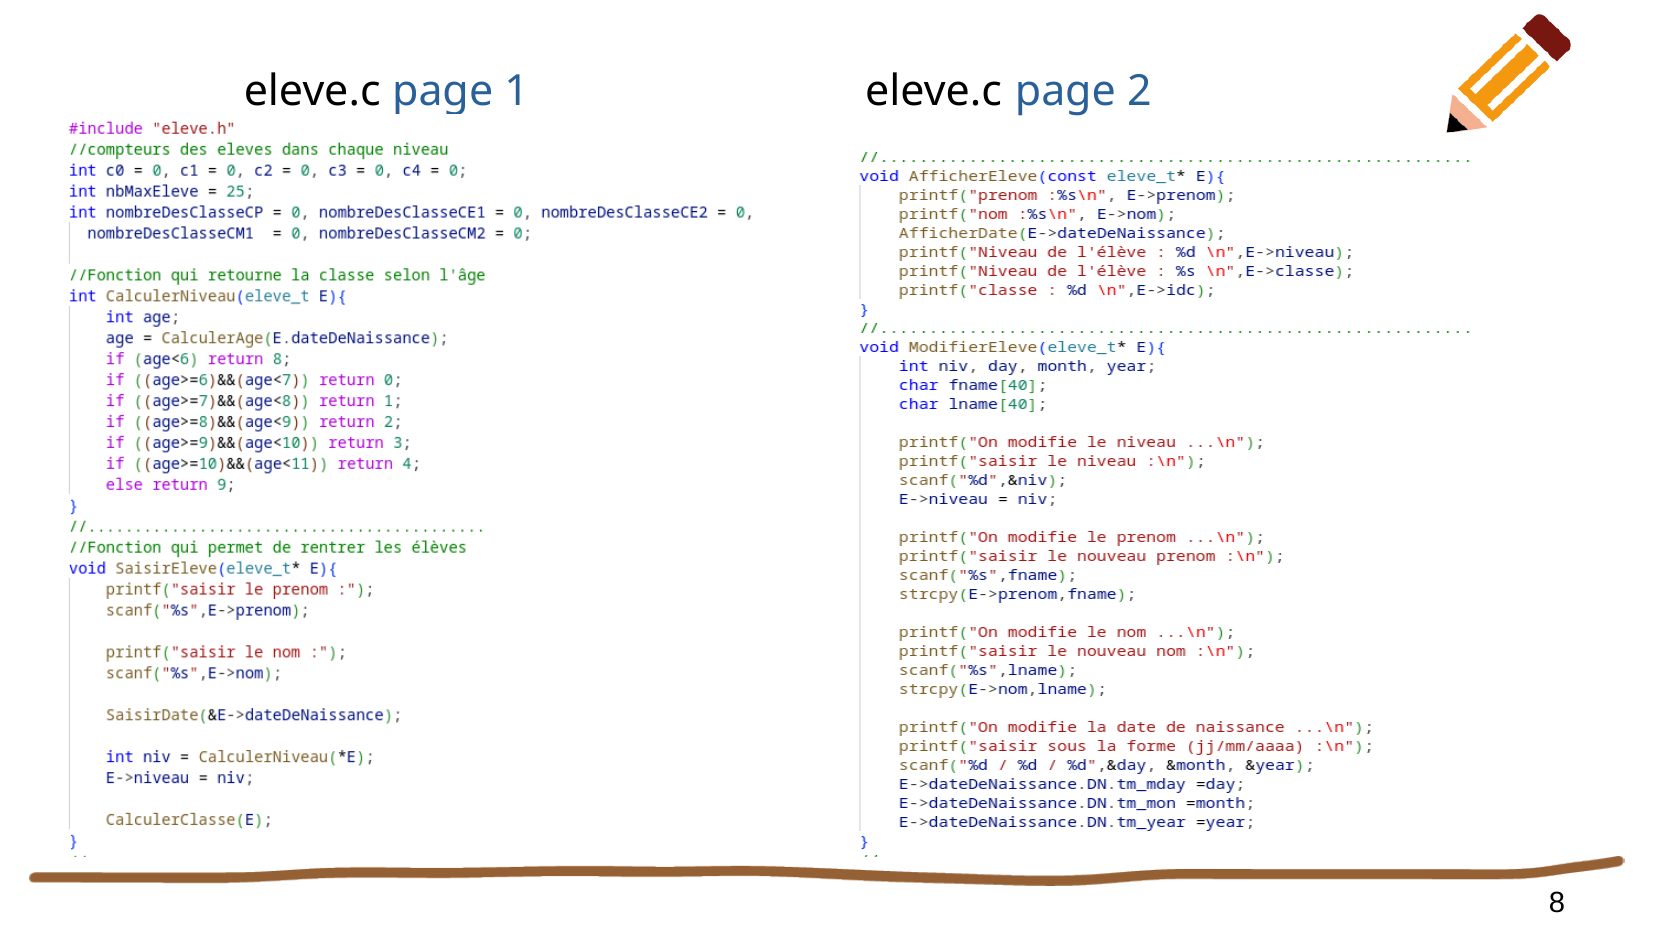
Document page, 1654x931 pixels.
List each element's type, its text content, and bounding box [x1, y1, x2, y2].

picture [1446, 14, 1571, 58]
picture [29, 114, 1625, 886]
picture [1446, 118, 1571, 133]
list eleve.c page 1 eleve.c page 2 [59, 58, 1595, 118]
